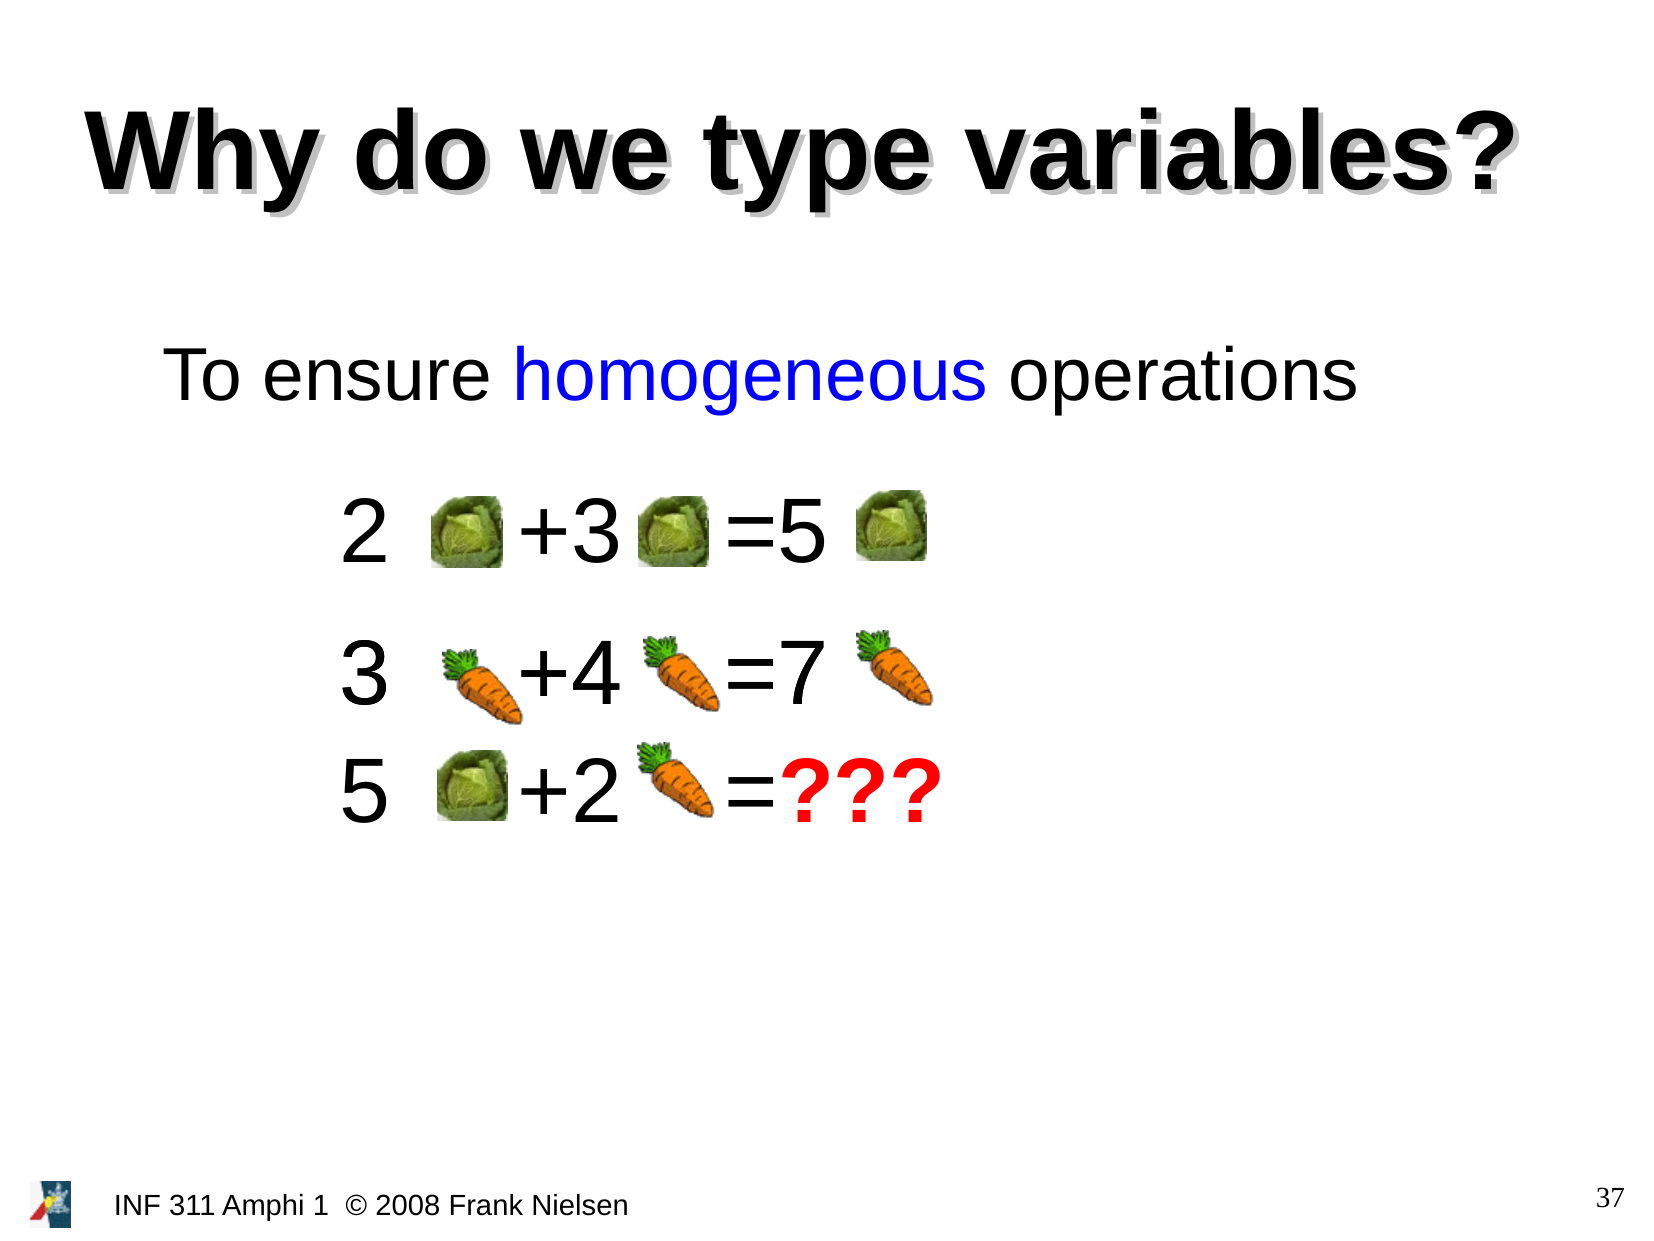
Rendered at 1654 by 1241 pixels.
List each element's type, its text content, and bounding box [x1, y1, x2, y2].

picture [856, 490, 927, 562]
text_box 2 +3 =5 [324, 472, 870, 590]
picture [895, 630, 935, 709]
picture [29, 1181, 71, 1228]
picture [437, 750, 508, 821]
text_box To ensure homogeneous operations [147, 324, 1375, 424]
text_box 5 +2 =??? [324, 732, 1012, 850]
picture [637, 742, 716, 821]
text_box 3 +4 =7 [324, 614, 895, 732]
text_box Why do we type variables? [69, 80, 1597, 278]
